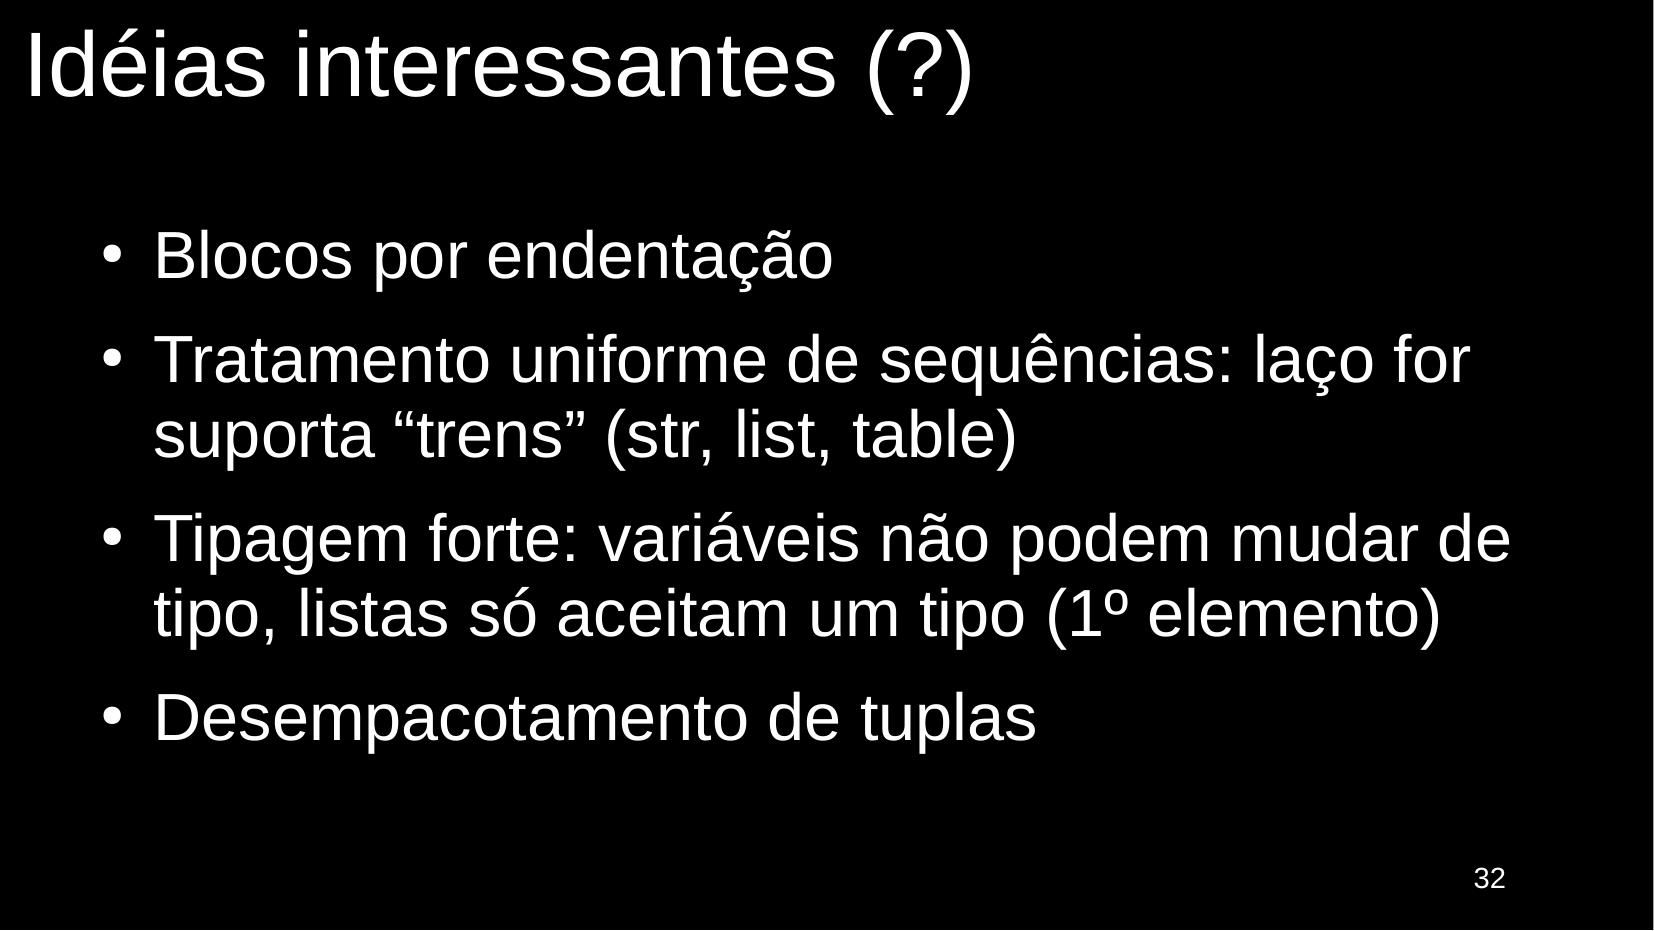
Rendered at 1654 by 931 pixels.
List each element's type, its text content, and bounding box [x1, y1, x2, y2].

list Blocos por endentação Tratamento uniforme de sequências: laço for suporta “trens” (str, list, table) Tipagem forte: variáveis não podem mudar de tipo, listas só aceitam um tipo (1º elemento) Desempacotamento de tuplas [82, 217, 1571, 758]
title Idéias interessantes (?) [23, 11, 1589, 119]
